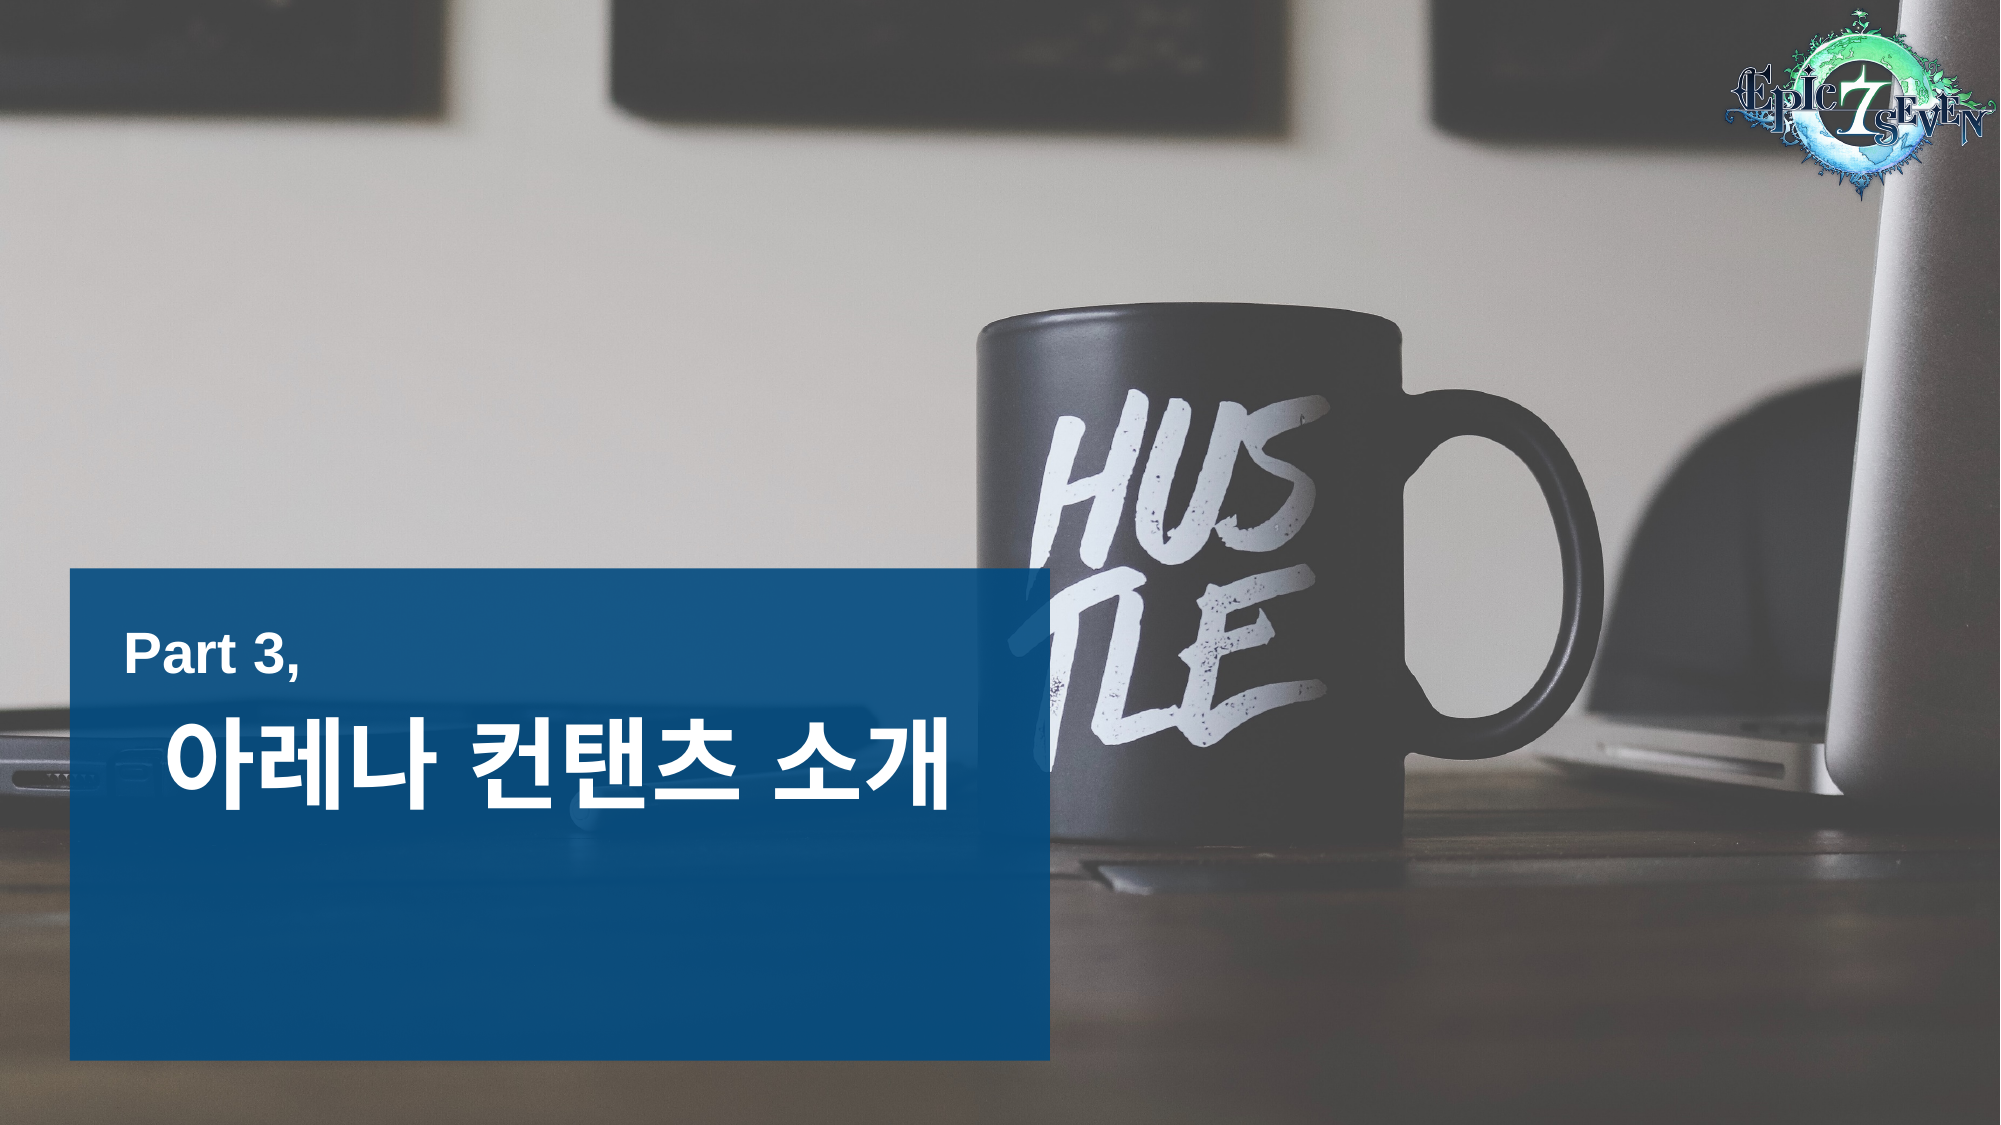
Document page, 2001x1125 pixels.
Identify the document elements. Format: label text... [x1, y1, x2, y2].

text_box Part 3, [108, 608, 334, 694]
text_box 아레나 컨탠츠 소개 [148, 694, 971, 830]
picture [0, 0, 2000, 1125]
text_box [69, 568, 1050, 1061]
